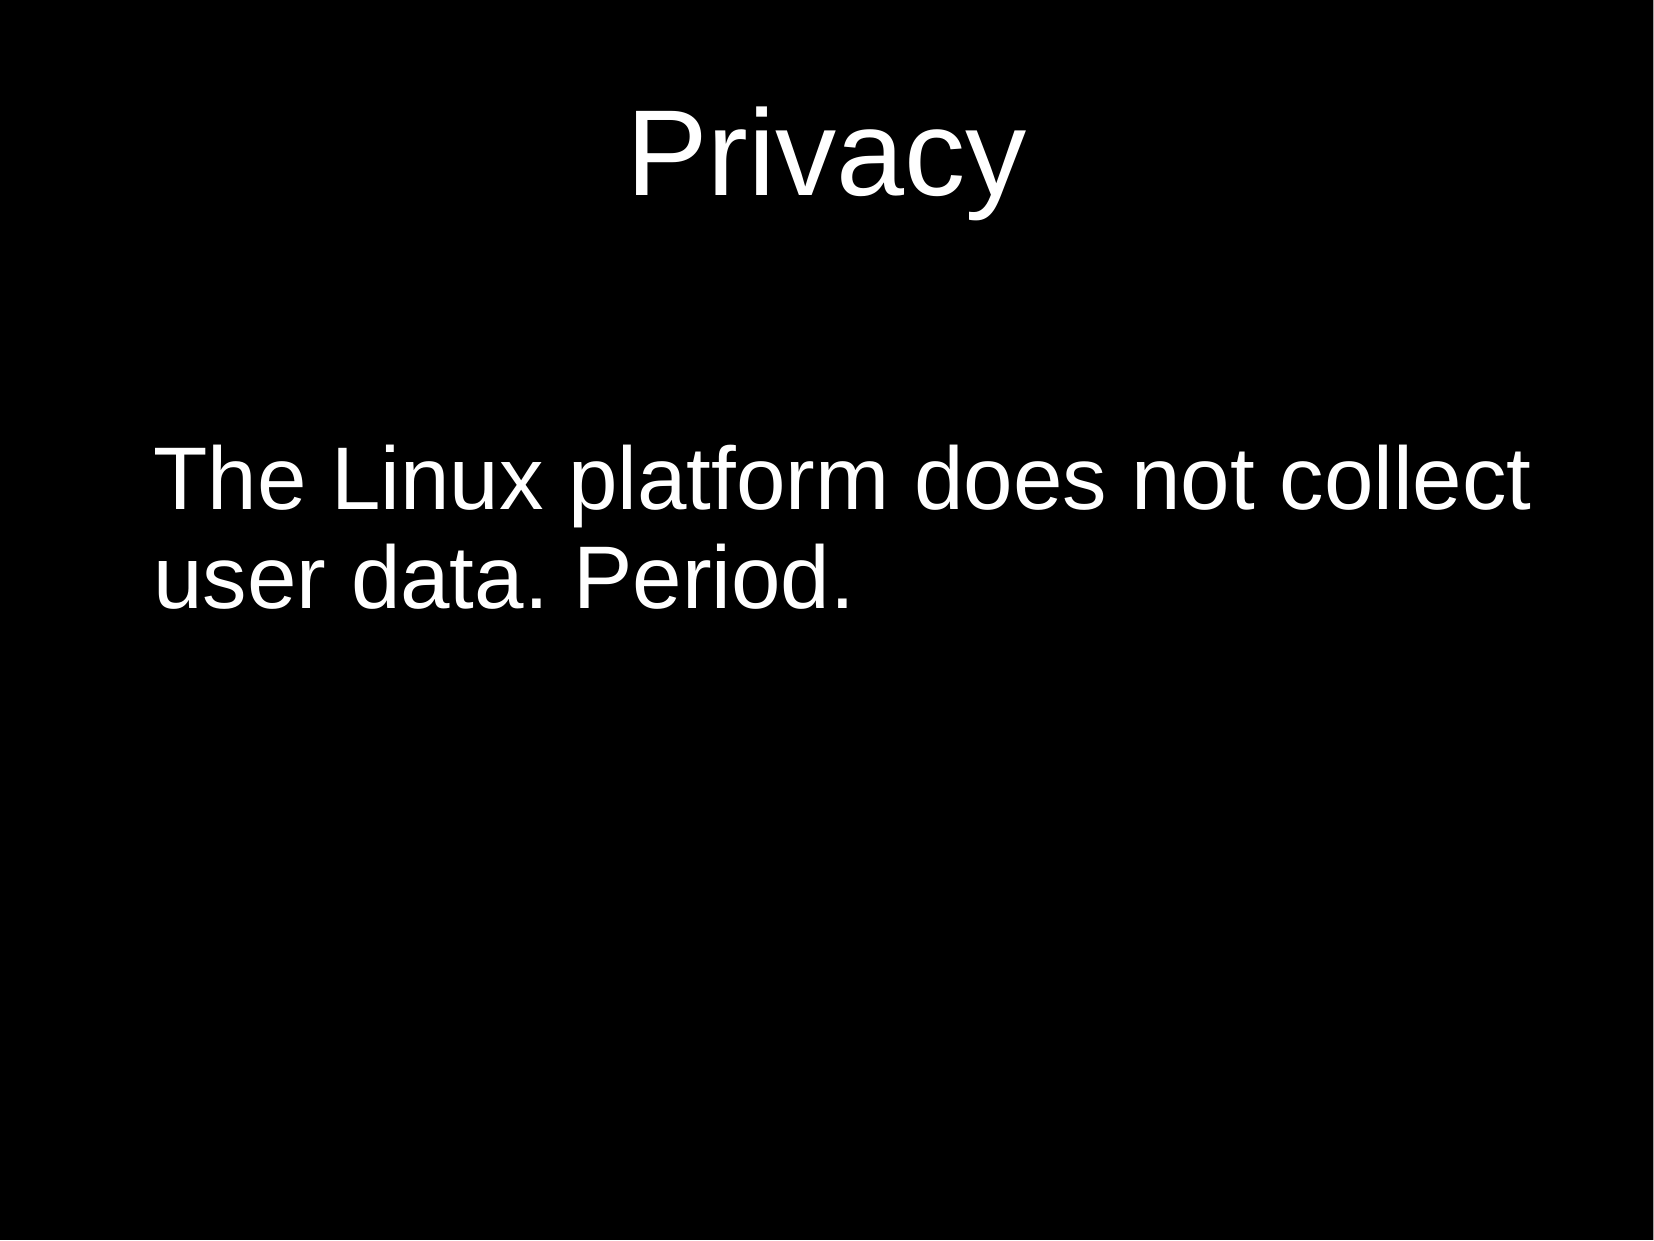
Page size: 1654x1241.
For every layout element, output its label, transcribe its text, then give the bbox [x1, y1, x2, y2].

list The Linux platform does not collect user data. Period. [82, 290, 1571, 1010]
title Privacy [82, 49, 1571, 257]
